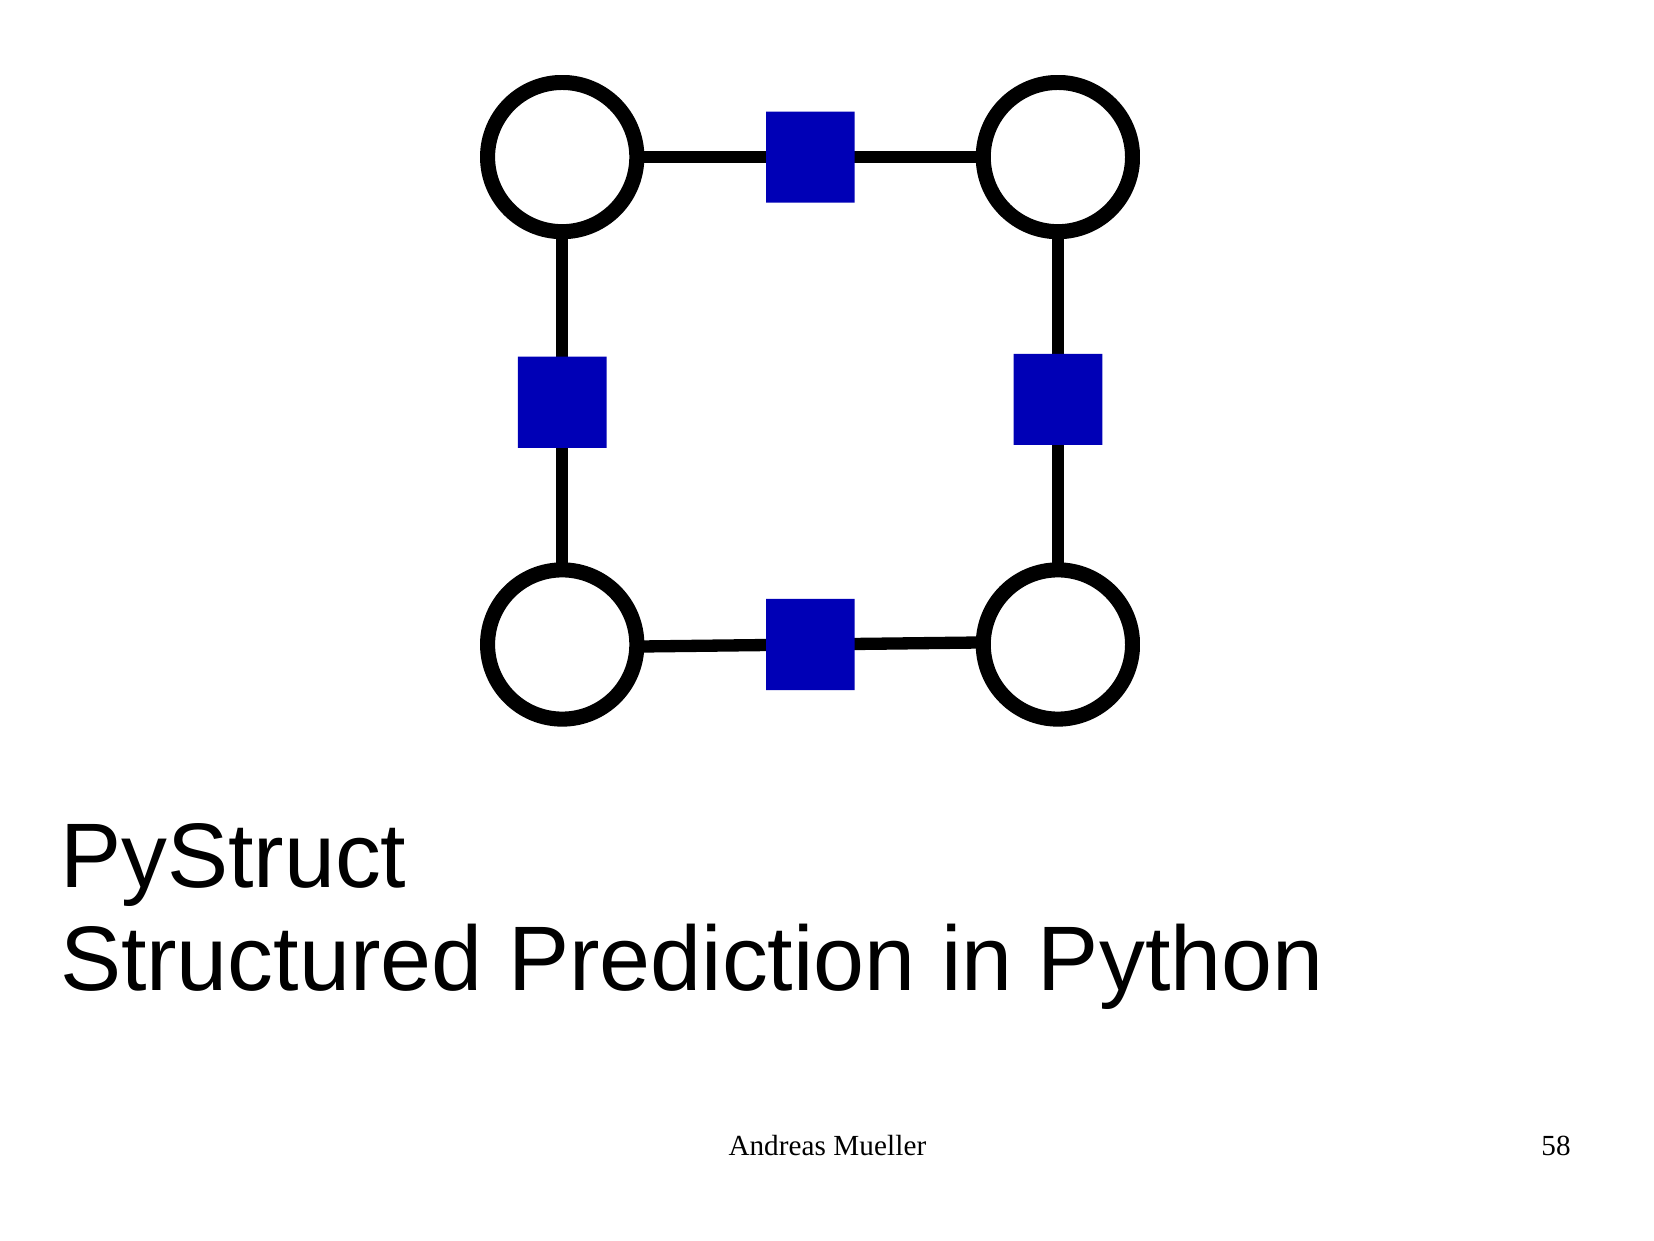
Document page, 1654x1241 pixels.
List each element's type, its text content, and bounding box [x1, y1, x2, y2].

title PyStruct Structured Prediction in Python [60, 780, 1549, 1137]
picture [480, 75, 1141, 727]
